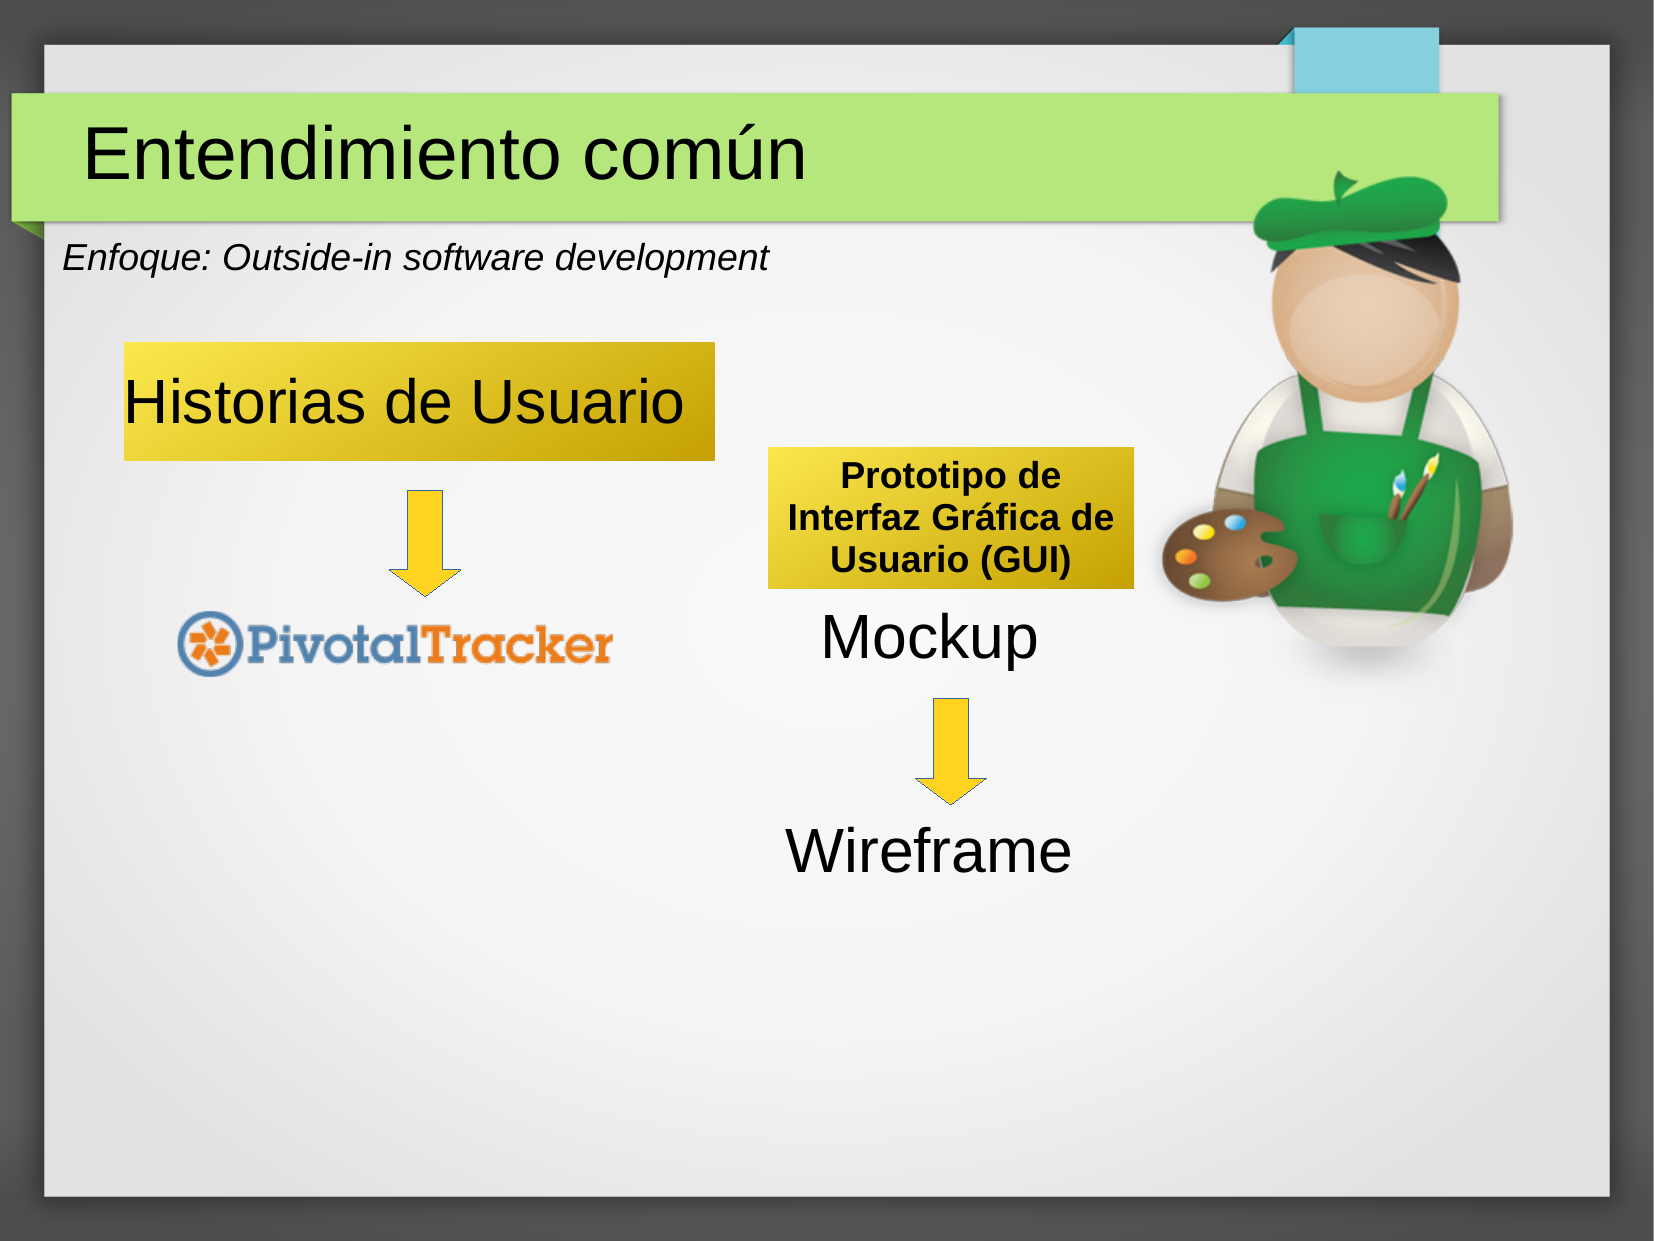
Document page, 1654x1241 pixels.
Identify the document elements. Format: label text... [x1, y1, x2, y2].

title Wireframe [785, 781, 1093, 922]
title Mockup [820, 592, 1058, 682]
title Entendimiento común [82, 94, 1264, 213]
title Historias de Usuario [124, 342, 715, 461]
text_box Enfoque: Outside-in software development [47, 228, 1501, 296]
picture [0, 0, 1654, 1241]
text_box Prototipo de Interfaz Gráfica de Usuario (GUI) [768, 447, 1135, 589]
text_box [915, 698, 987, 805]
text_box [389, 490, 461, 597]
